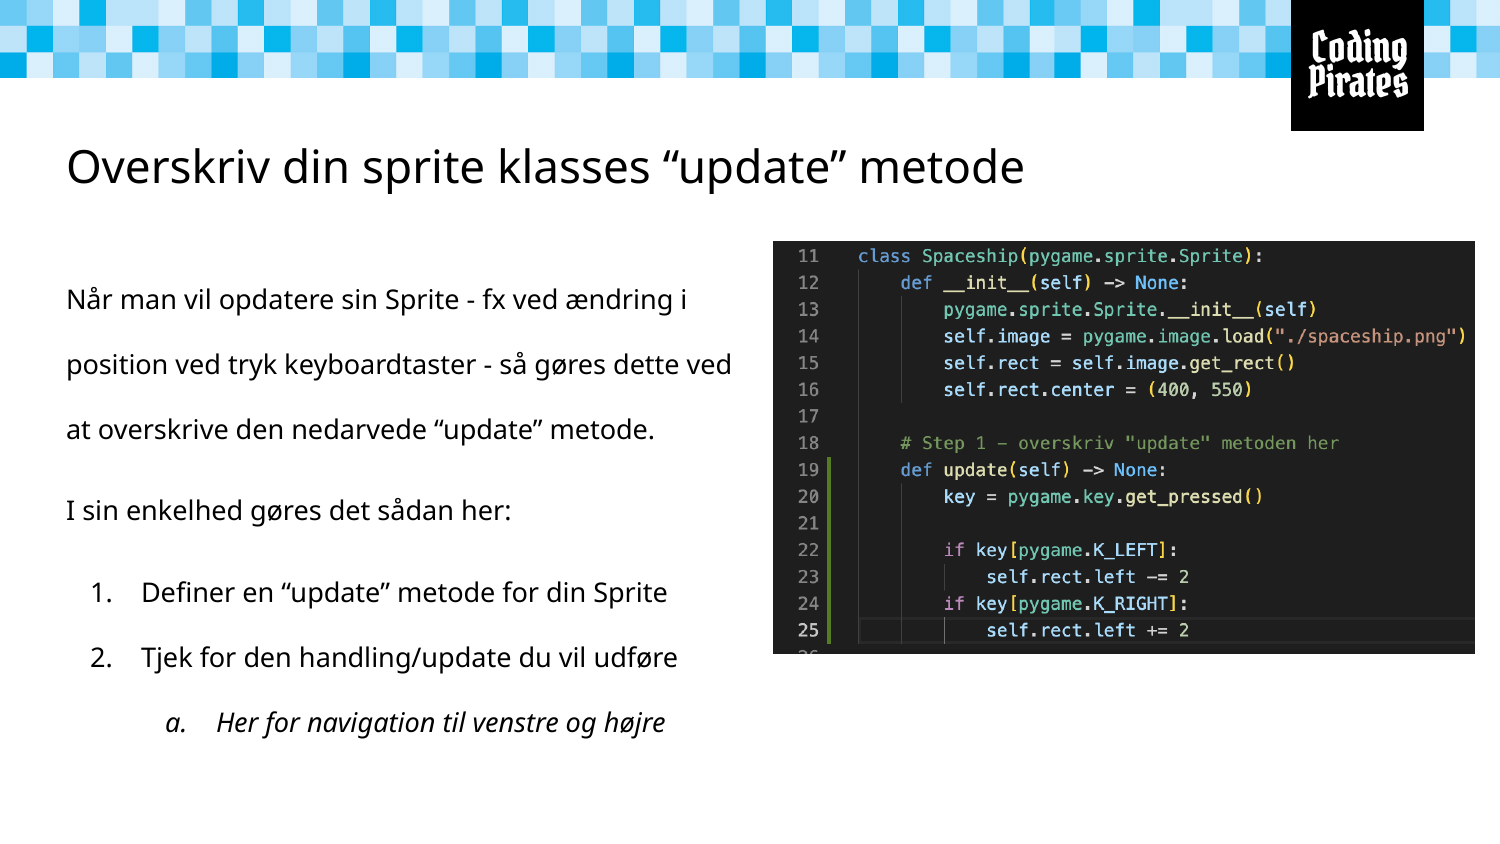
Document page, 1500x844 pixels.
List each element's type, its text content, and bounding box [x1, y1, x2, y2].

picture [1291, 0, 1424, 131]
title Overskriv din sprite klasses “update” metode [51, 123, 1388, 217]
picture [773, 241, 1475, 654]
picture [0, 0, 1056, 78]
list Når man vil opdatere sin Sprite - fx ved ændring i position ved tryk keyboardtaster - så gøres dette ved at overskrive den nedarvede “update” metode. I sin enkelhed gøres det sådan her: Definer en “update” metode for din Sprite Tjek for den handling/update du vil udføre Her for navigation til venstre og højre [51, 234, 749, 800]
